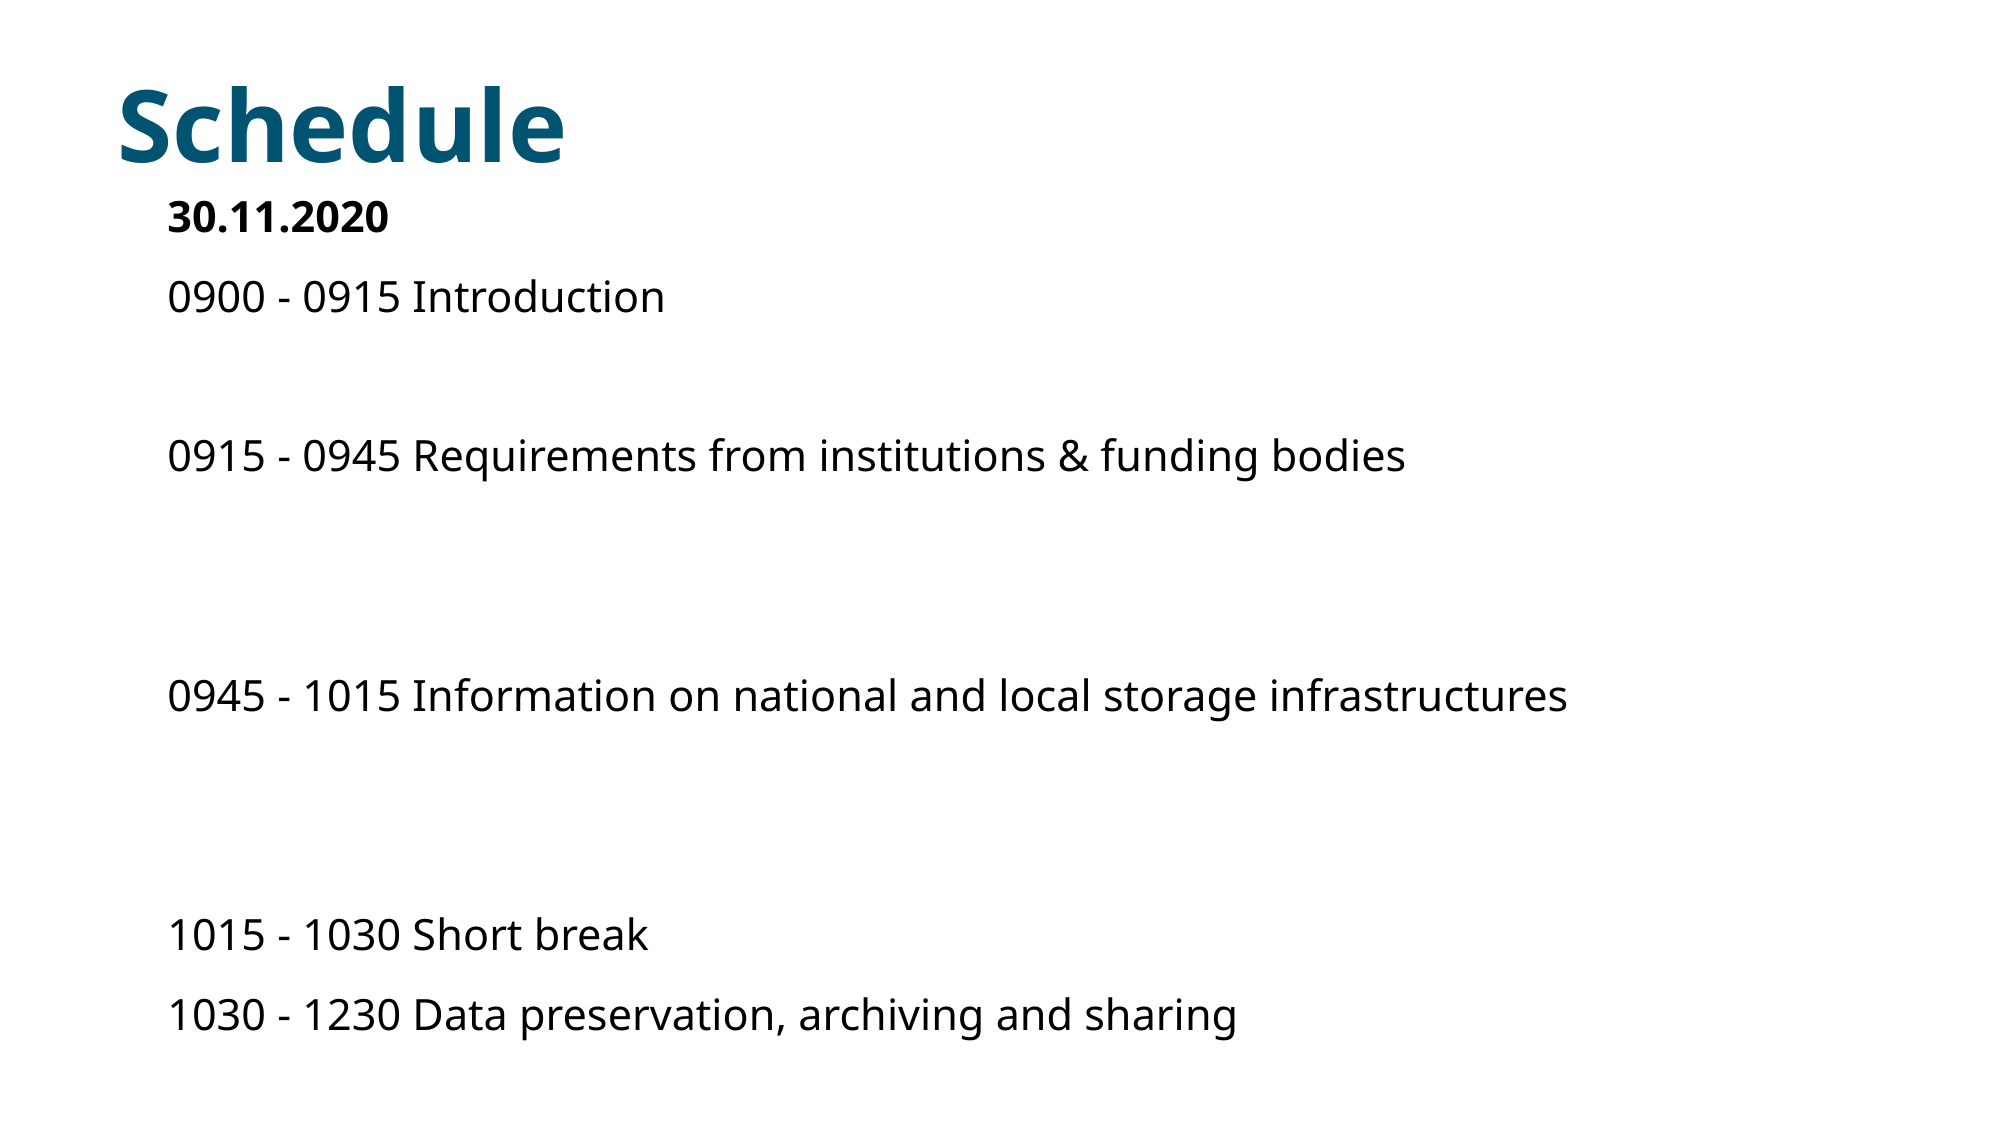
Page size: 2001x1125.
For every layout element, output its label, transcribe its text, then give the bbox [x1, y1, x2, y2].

list 30.11.2020 0900 - 0915 Introduction 0915 - 0945 Requirements from institutions & funding bodies 0945 - 1015 Information on national and local storage infrastructures 1015 - 1030 Short break 1030 - 1230 Data preservation, archiving and sharing [99, 188, 1901, 1040]
title Schedule [117, 62, 1902, 170]
